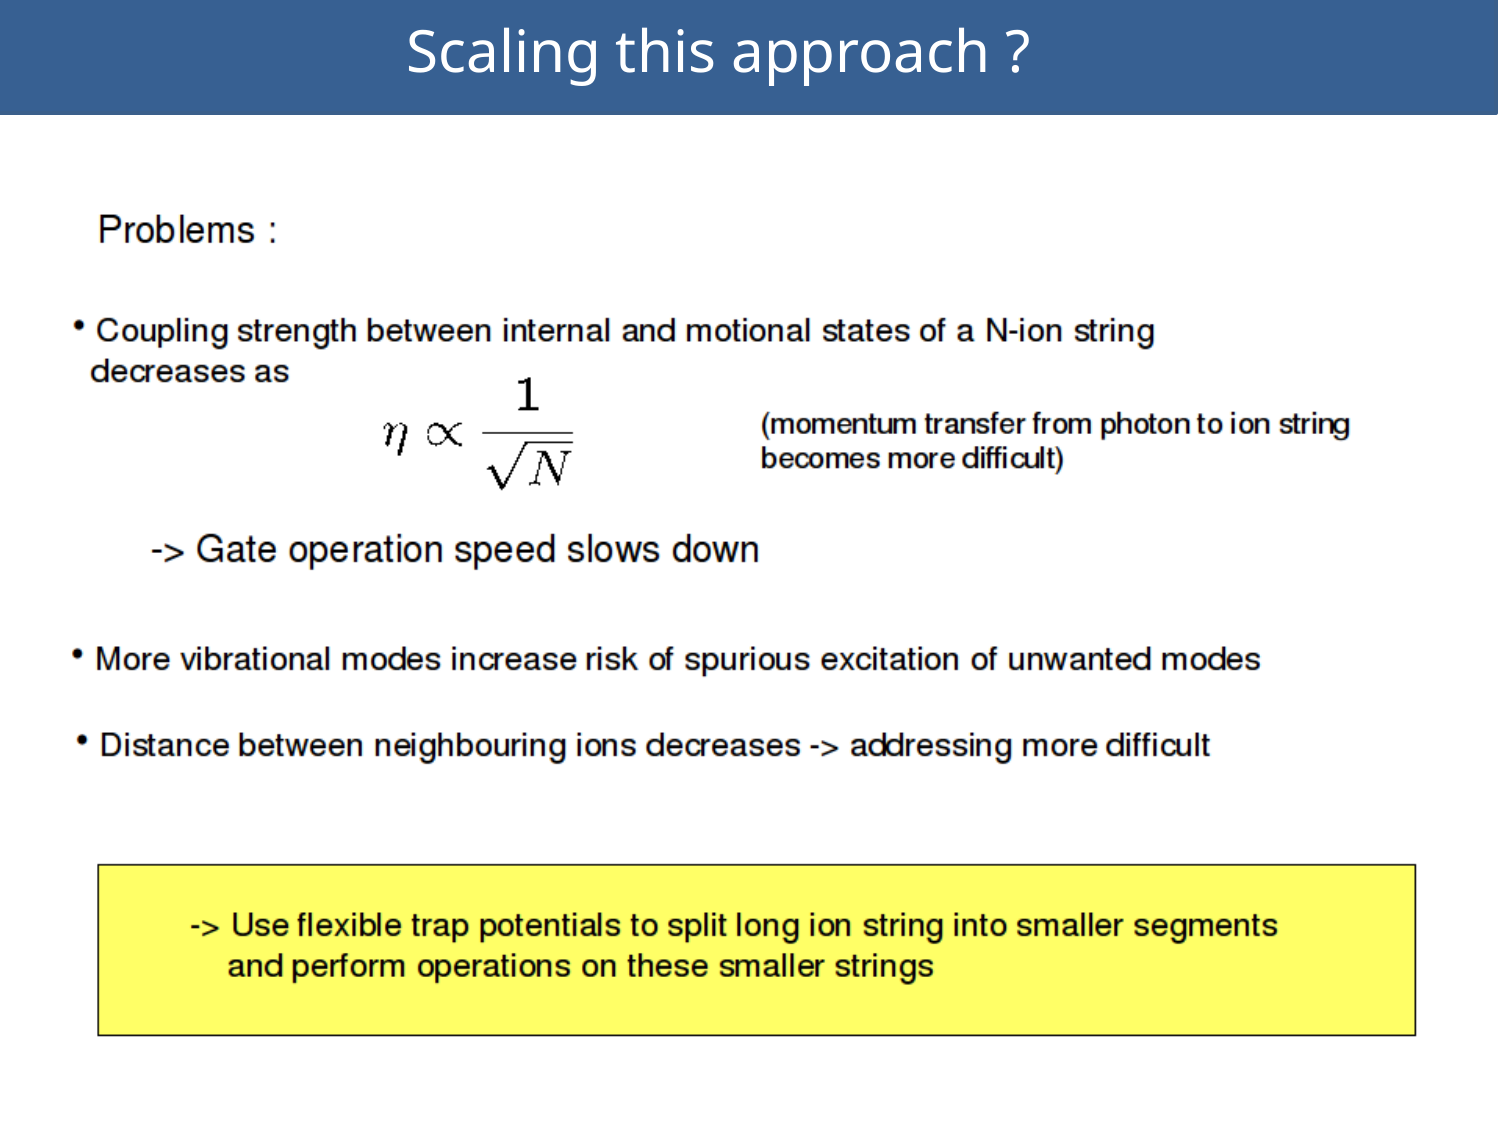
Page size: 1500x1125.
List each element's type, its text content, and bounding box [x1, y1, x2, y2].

list Scaling this approach ? [156, 12, 1282, 111]
picture [57, 134, 1443, 1038]
